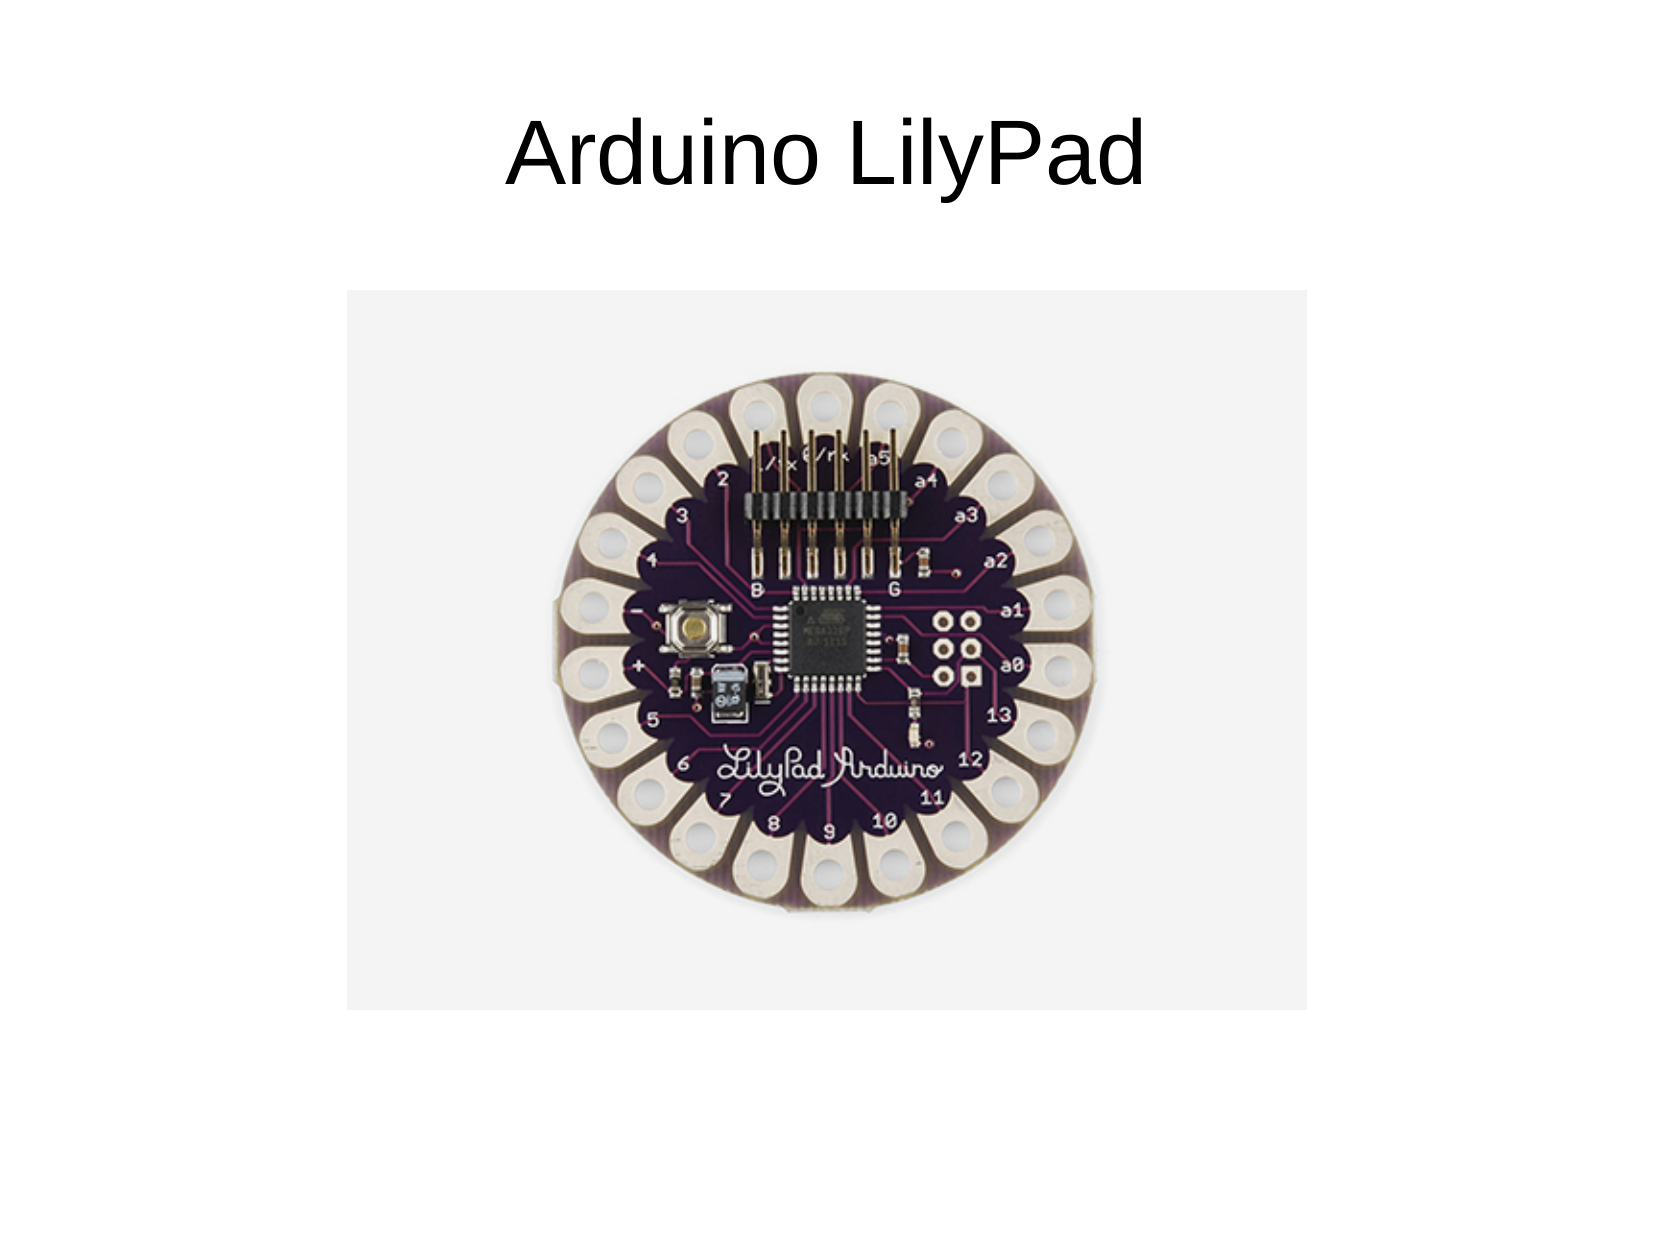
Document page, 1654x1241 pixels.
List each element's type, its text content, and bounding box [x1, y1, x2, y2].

title Arduino LilyPad [82, 49, 1571, 257]
picture [347, 290, 1307, 1010]
